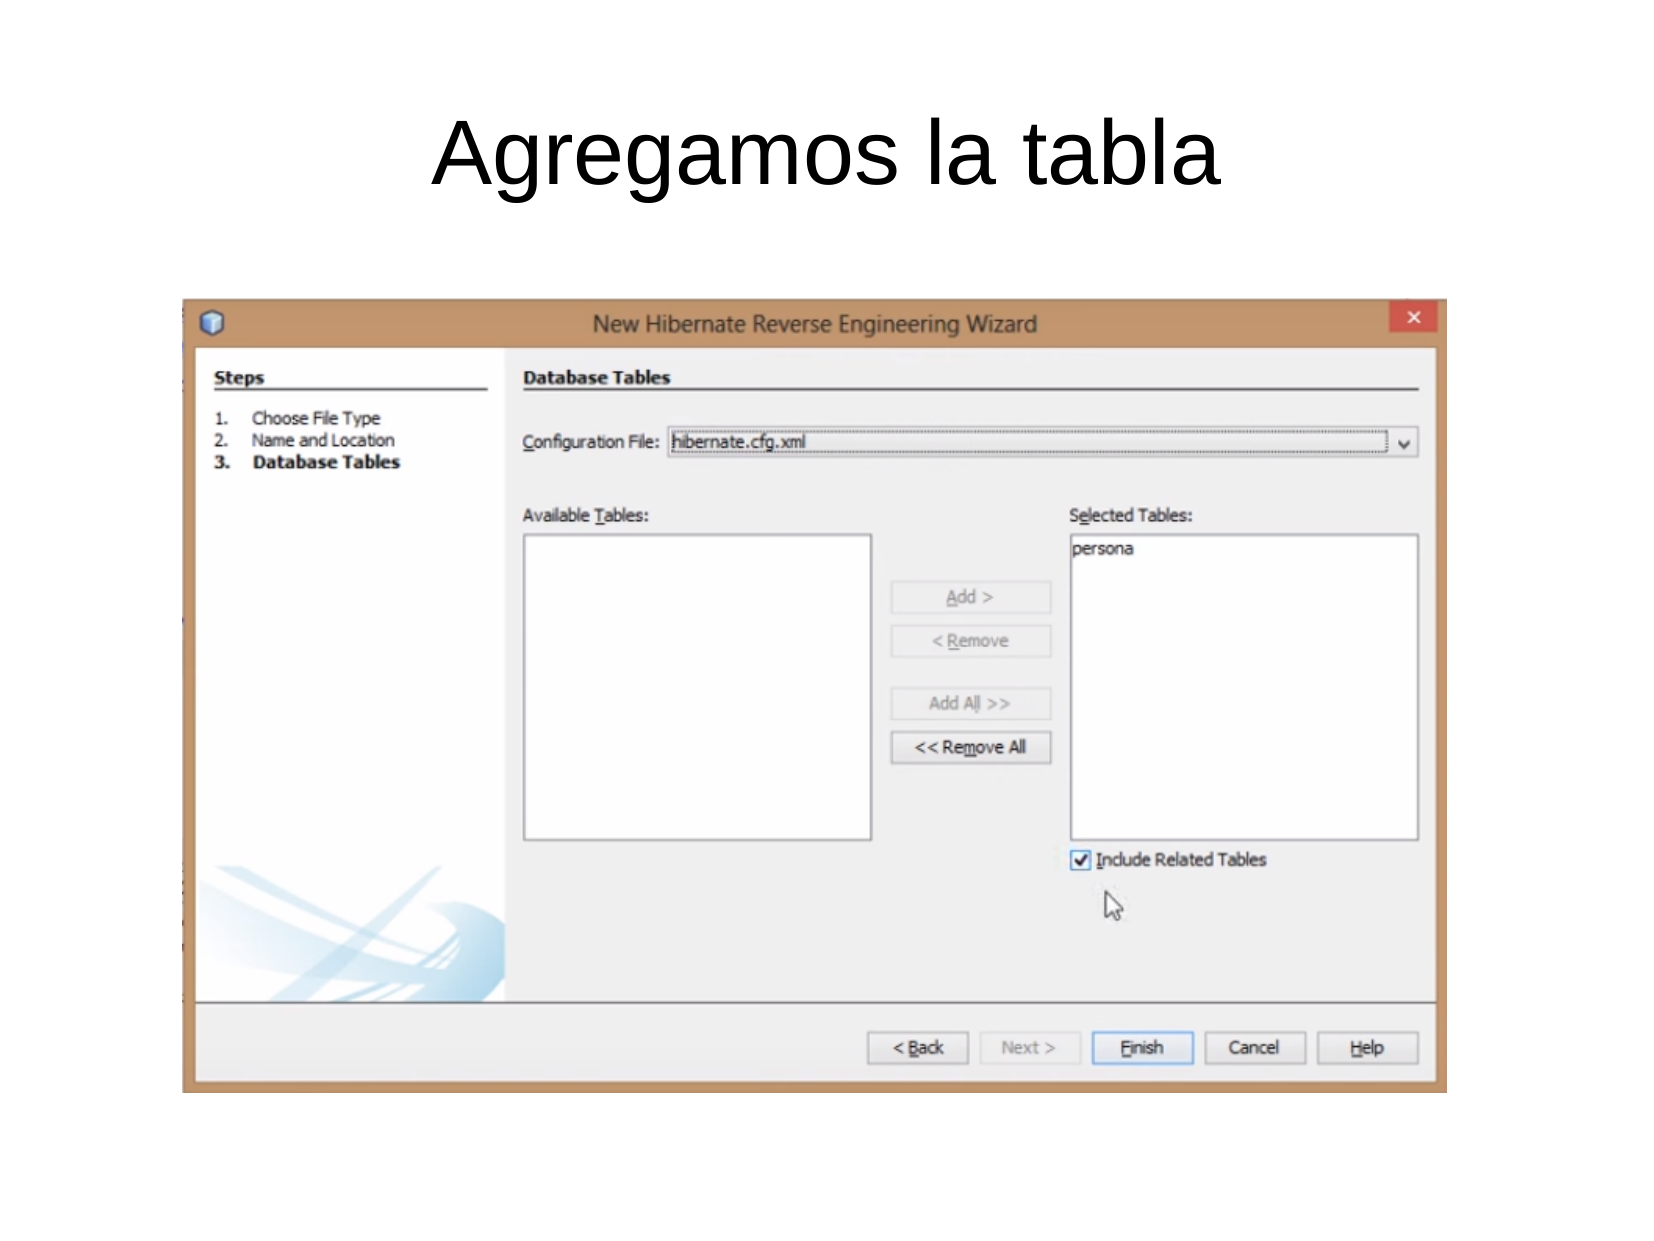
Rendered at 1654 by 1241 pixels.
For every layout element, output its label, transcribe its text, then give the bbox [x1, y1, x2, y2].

title Agregamos la tabla [82, 49, 1571, 257]
picture [182, 298, 1447, 1093]
